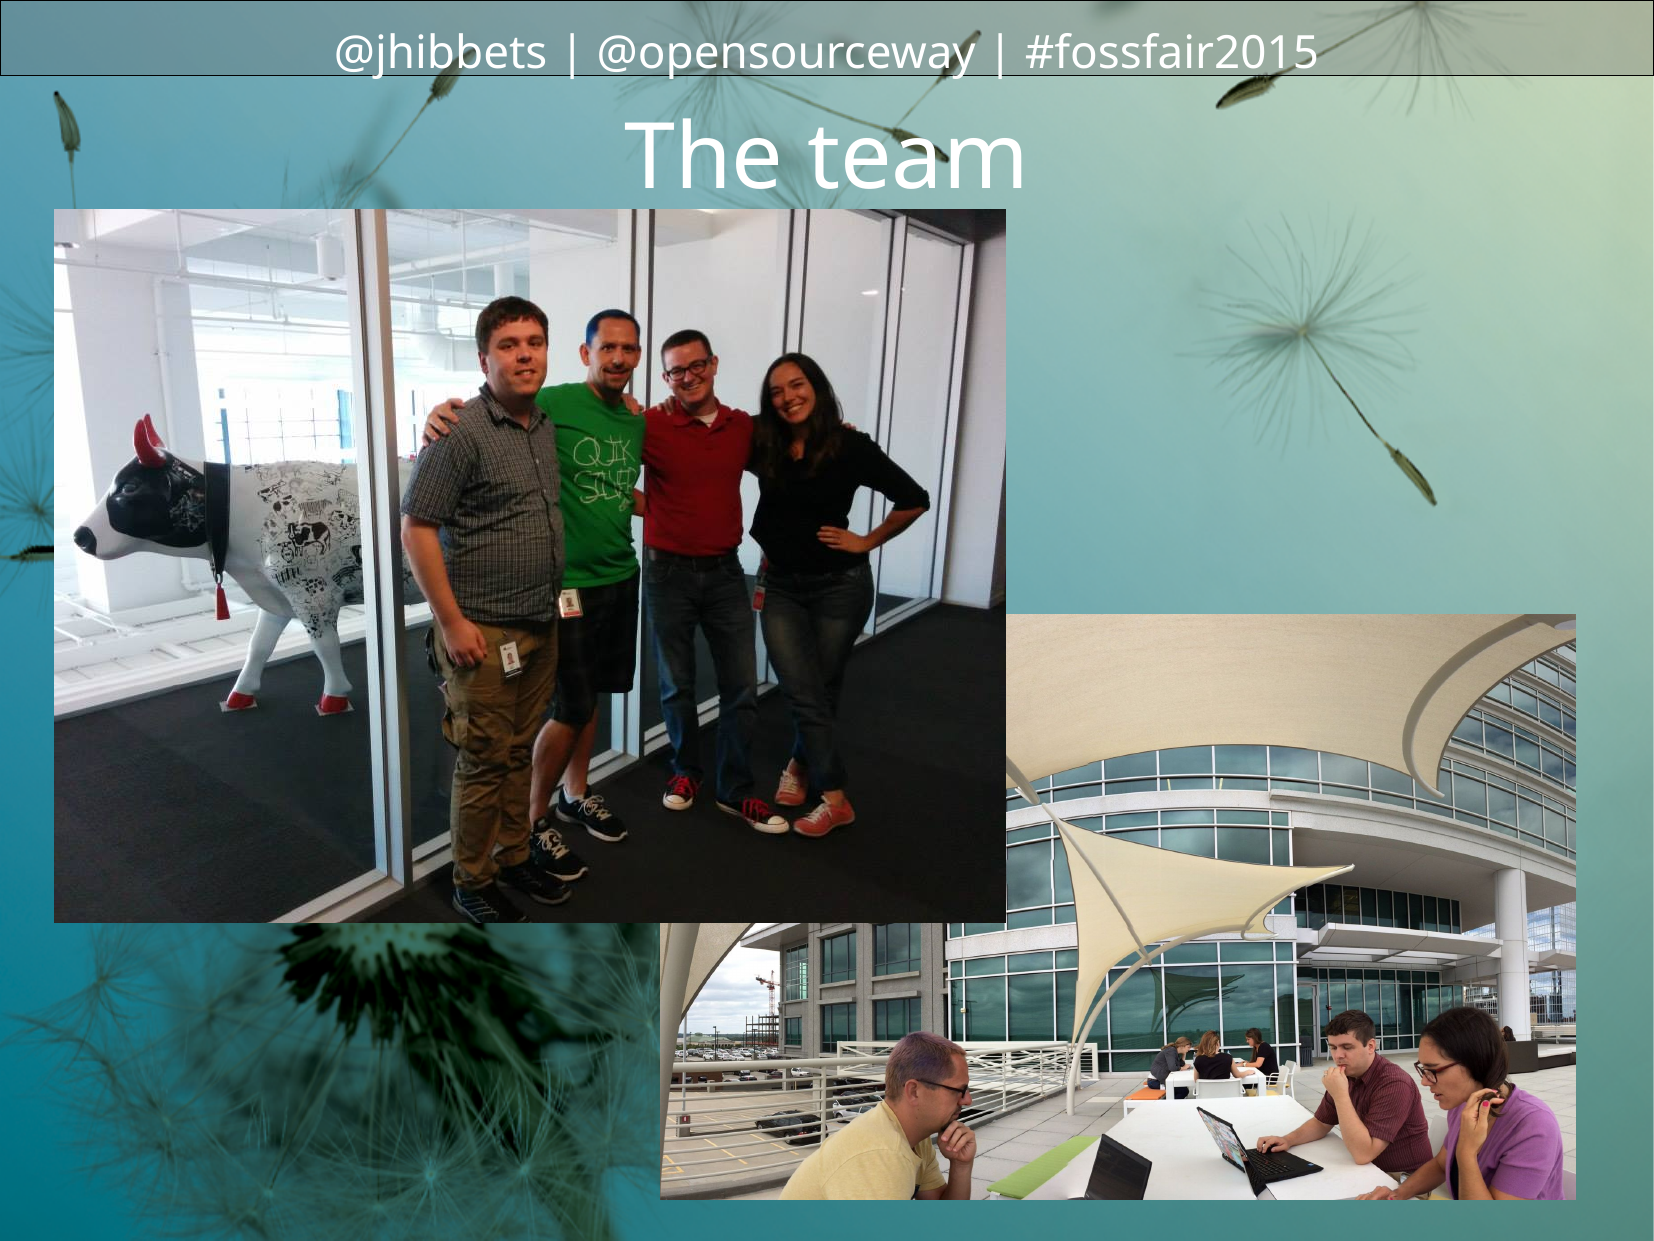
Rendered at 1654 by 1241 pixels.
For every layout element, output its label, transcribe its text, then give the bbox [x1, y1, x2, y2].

picture [0, 76, 1654, 1241]
title The team [82, 49, 1571, 257]
